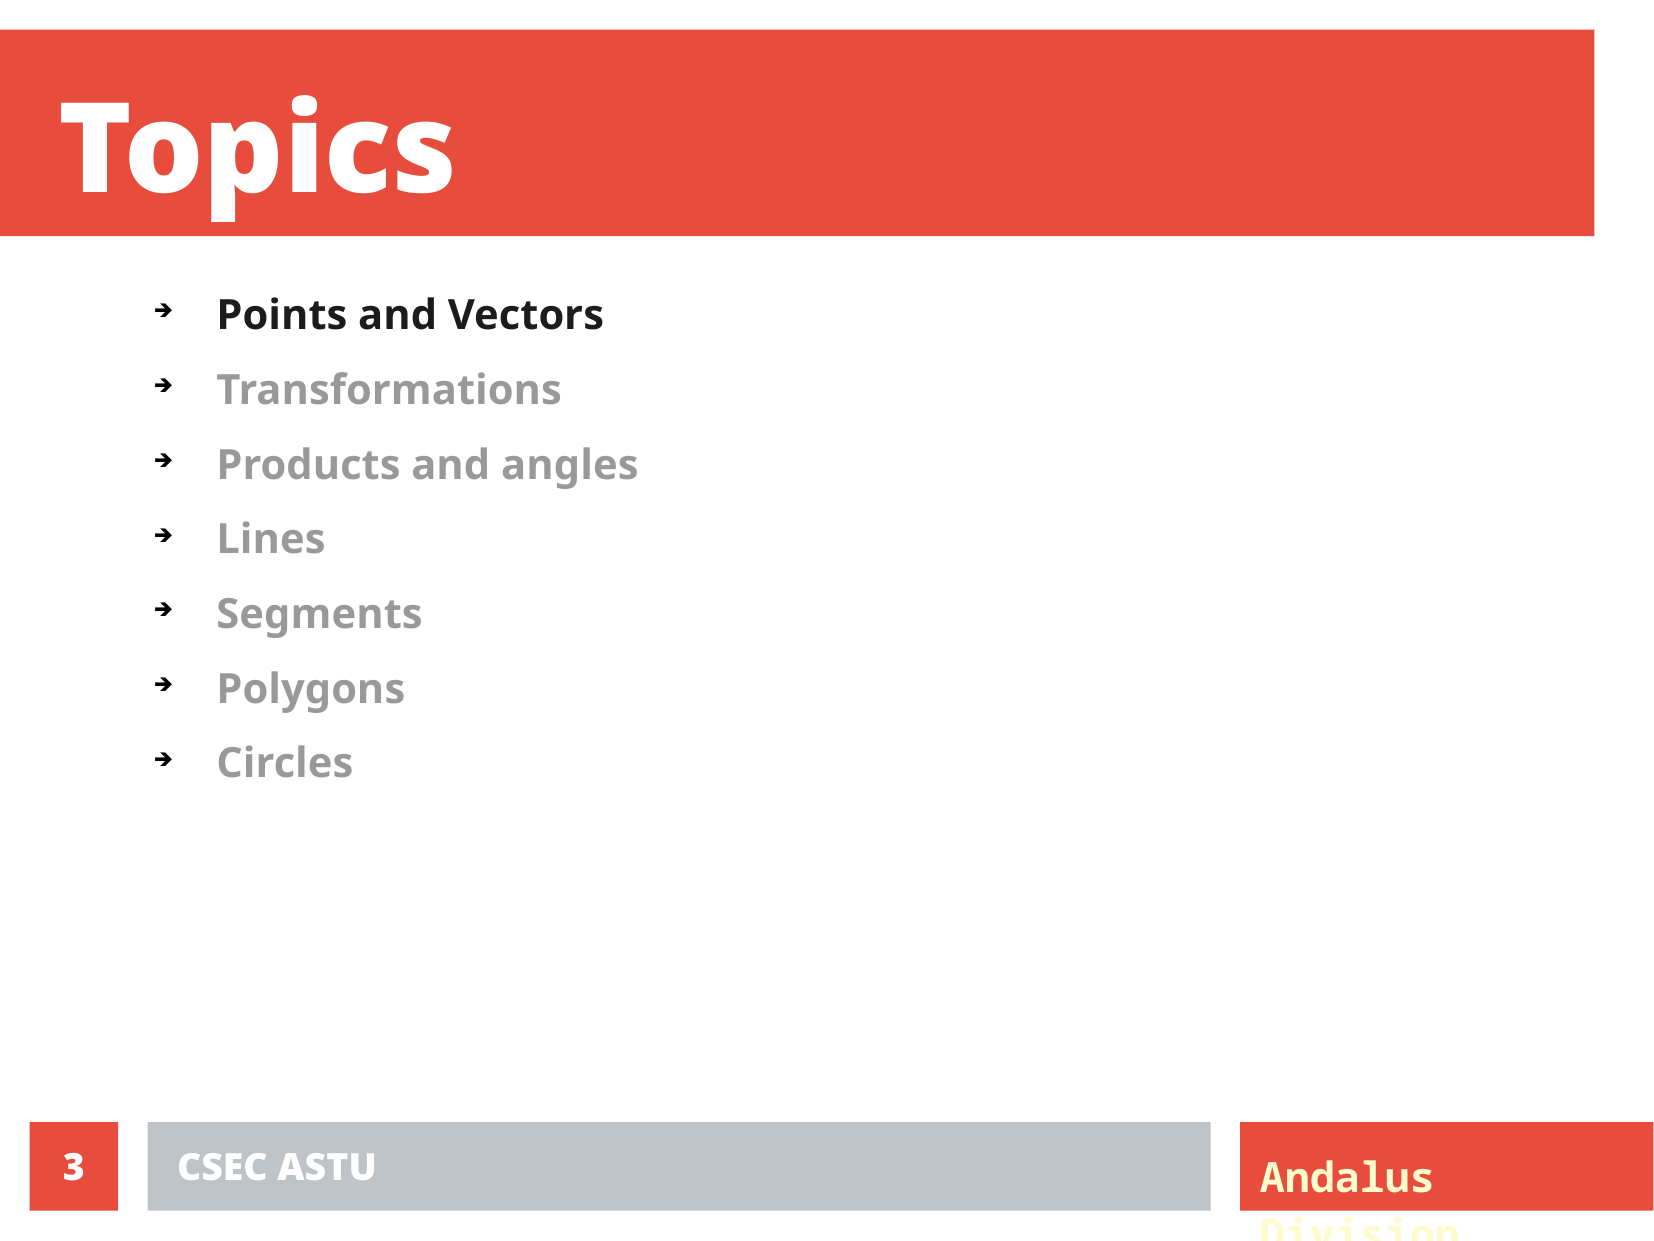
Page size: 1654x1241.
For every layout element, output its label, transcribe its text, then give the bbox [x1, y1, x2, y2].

list Points and Vectors Transformations Products and angles Lines Segments Polygons Circles [59, 285, 1565, 1093]
text_box Andalus Division [1245, 1140, 1636, 1197]
title Topics [59, 59, 1595, 207]
